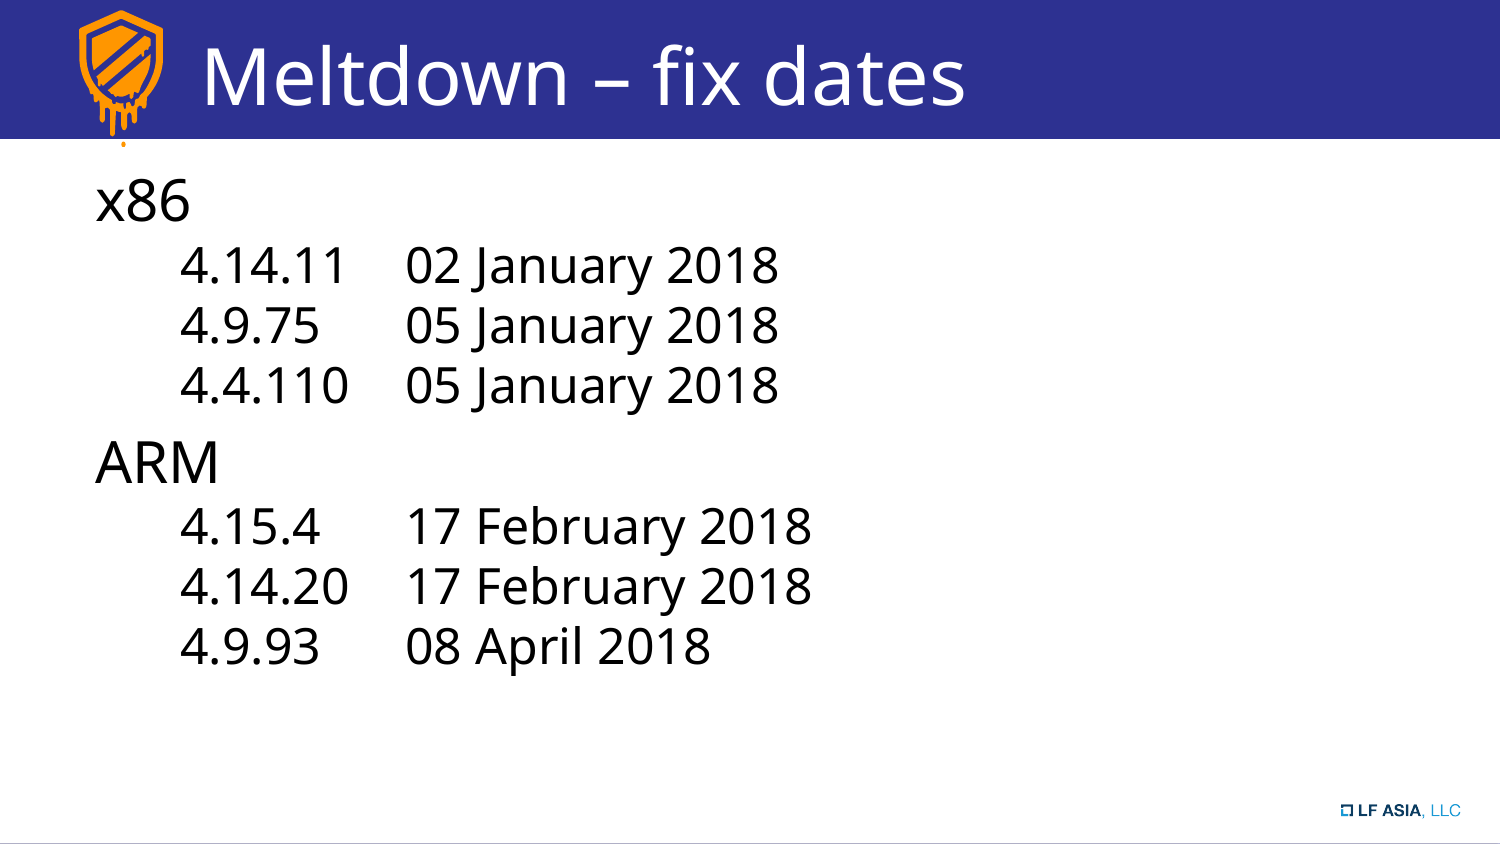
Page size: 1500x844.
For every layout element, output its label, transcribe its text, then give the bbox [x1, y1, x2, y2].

picture [78, 9, 163, 147]
title Meltdown – fix dates [48, 7, 1425, 140]
list x86 4.14.11 02 January 2018 4.9.75 05 January 2018 4.4.110 05 January 2018 ARM 4.15.4 17 February 2018 4.14.20 17 February 2018 4.9.93 08 April 2018 [23, 155, 1405, 736]
picture [1379, 803, 1418, 820]
